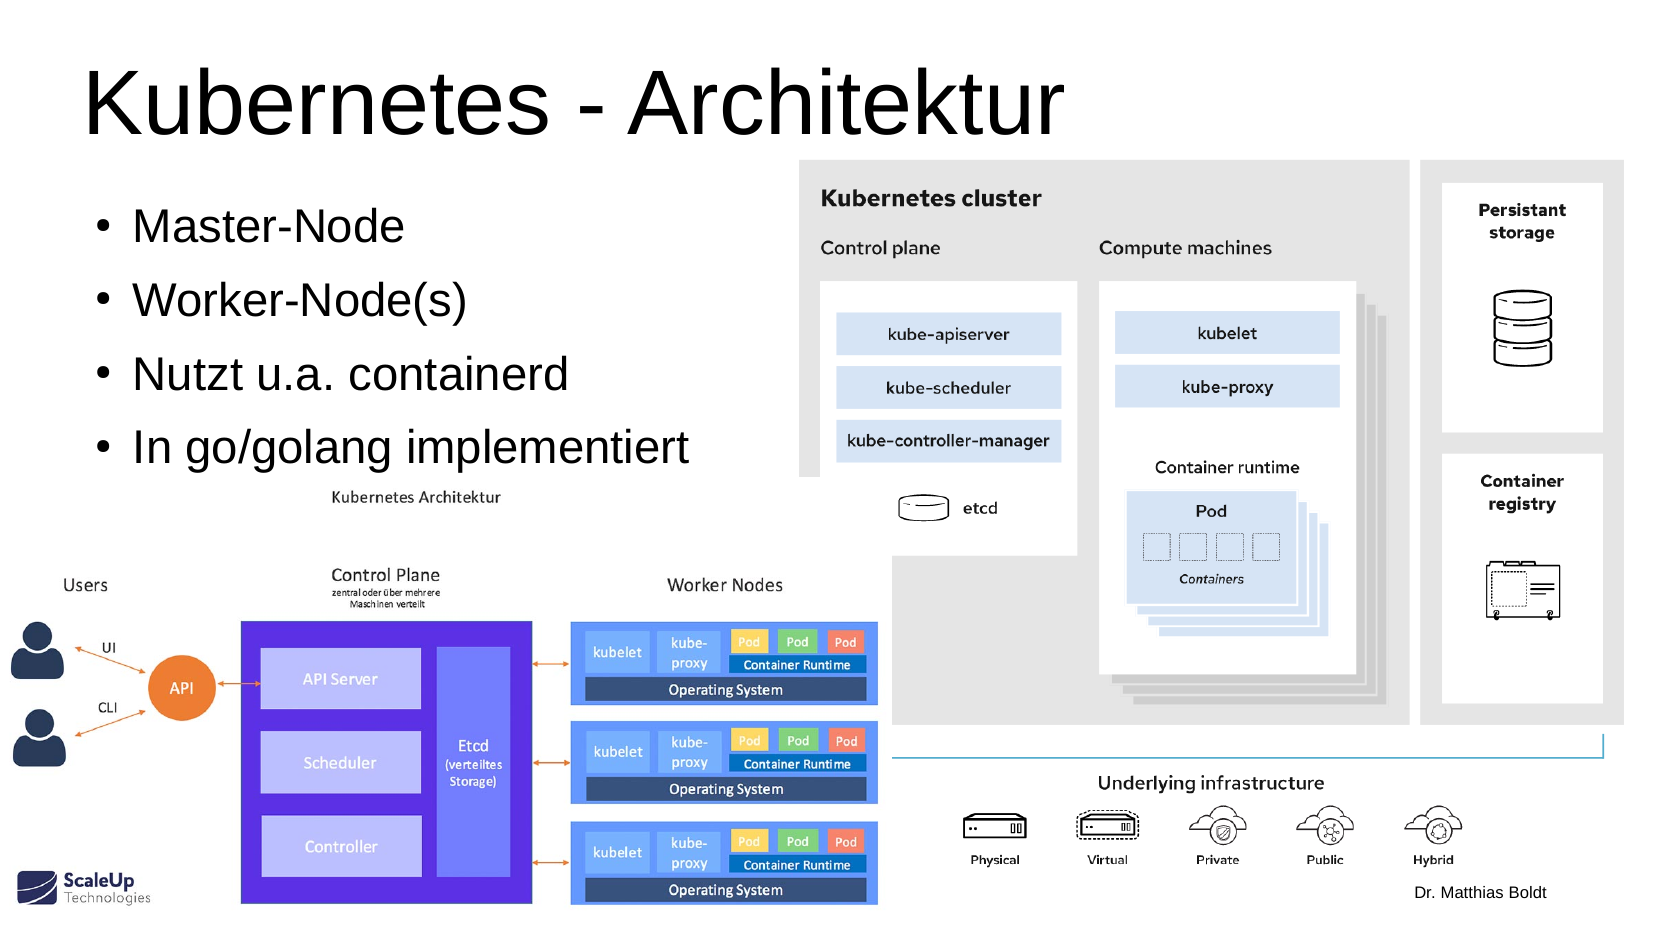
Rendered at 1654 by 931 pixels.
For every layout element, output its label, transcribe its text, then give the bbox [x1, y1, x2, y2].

text_box Docker & Kubernetes Dr. Matthias Boldt [892, 875, 1563, 910]
title Kubernetes - Architektur [82, 25, 1571, 181]
list Master-Node Worker-Node(s) Nutzt u.a. containerd In go/golang implementiert [82, 199, 745, 477]
picture [0, 153, 1630, 931]
